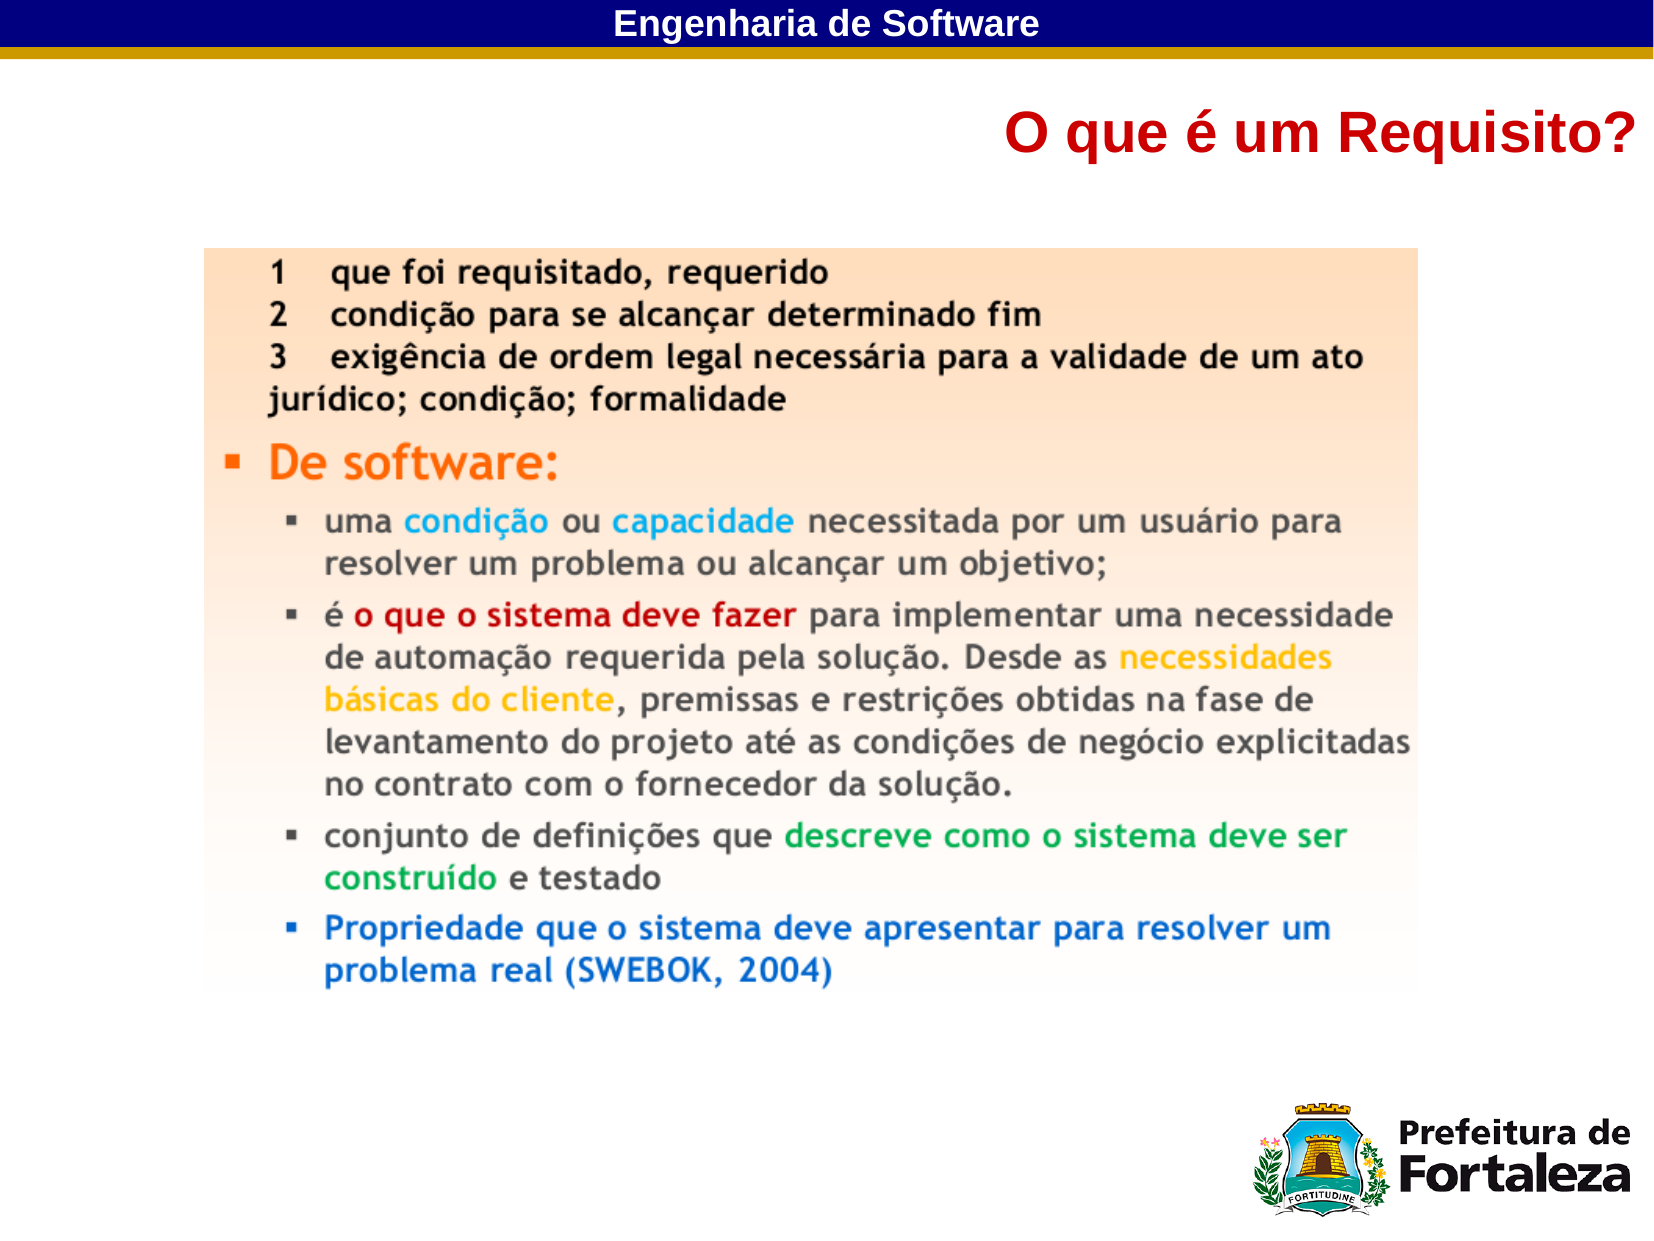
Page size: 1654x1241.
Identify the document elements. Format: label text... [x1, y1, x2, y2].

text_box O que é um Requisito? [989, 92, 1654, 173]
text_box [0, 47, 1654, 60]
picture [204, 248, 1418, 993]
picture [1252, 1103, 1630, 1217]
text_box Engenharia de Software [0, 0, 1654, 47]
